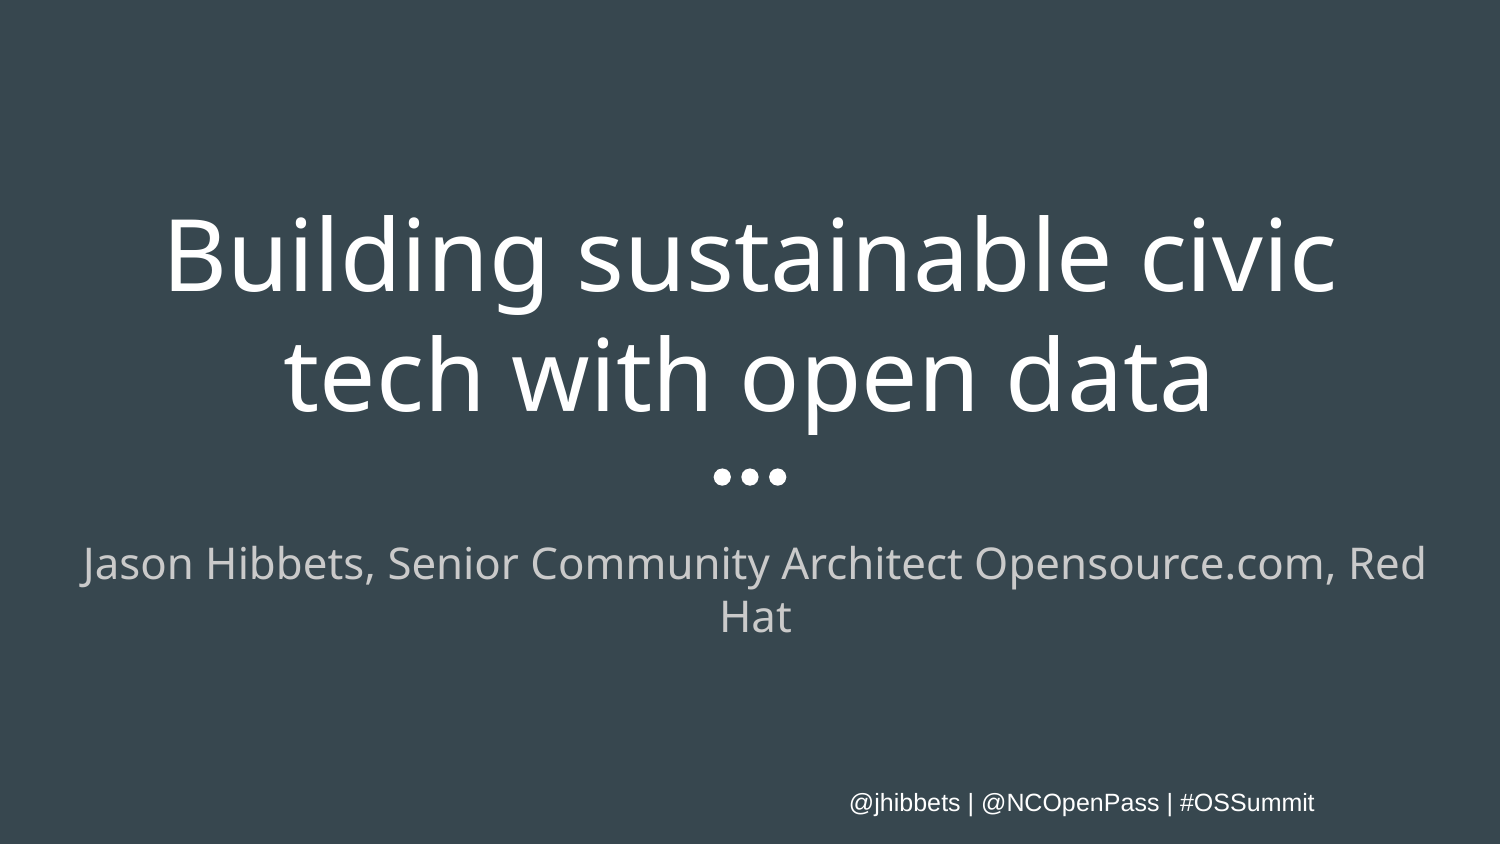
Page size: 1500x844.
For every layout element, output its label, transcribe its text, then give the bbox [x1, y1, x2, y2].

subtitle Jason Hibbets, Senior Community Architect Opensource.com, Red Hat [45, 520, 1466, 651]
title Building sustainable civic tech with open data [110, 162, 1390, 447]
